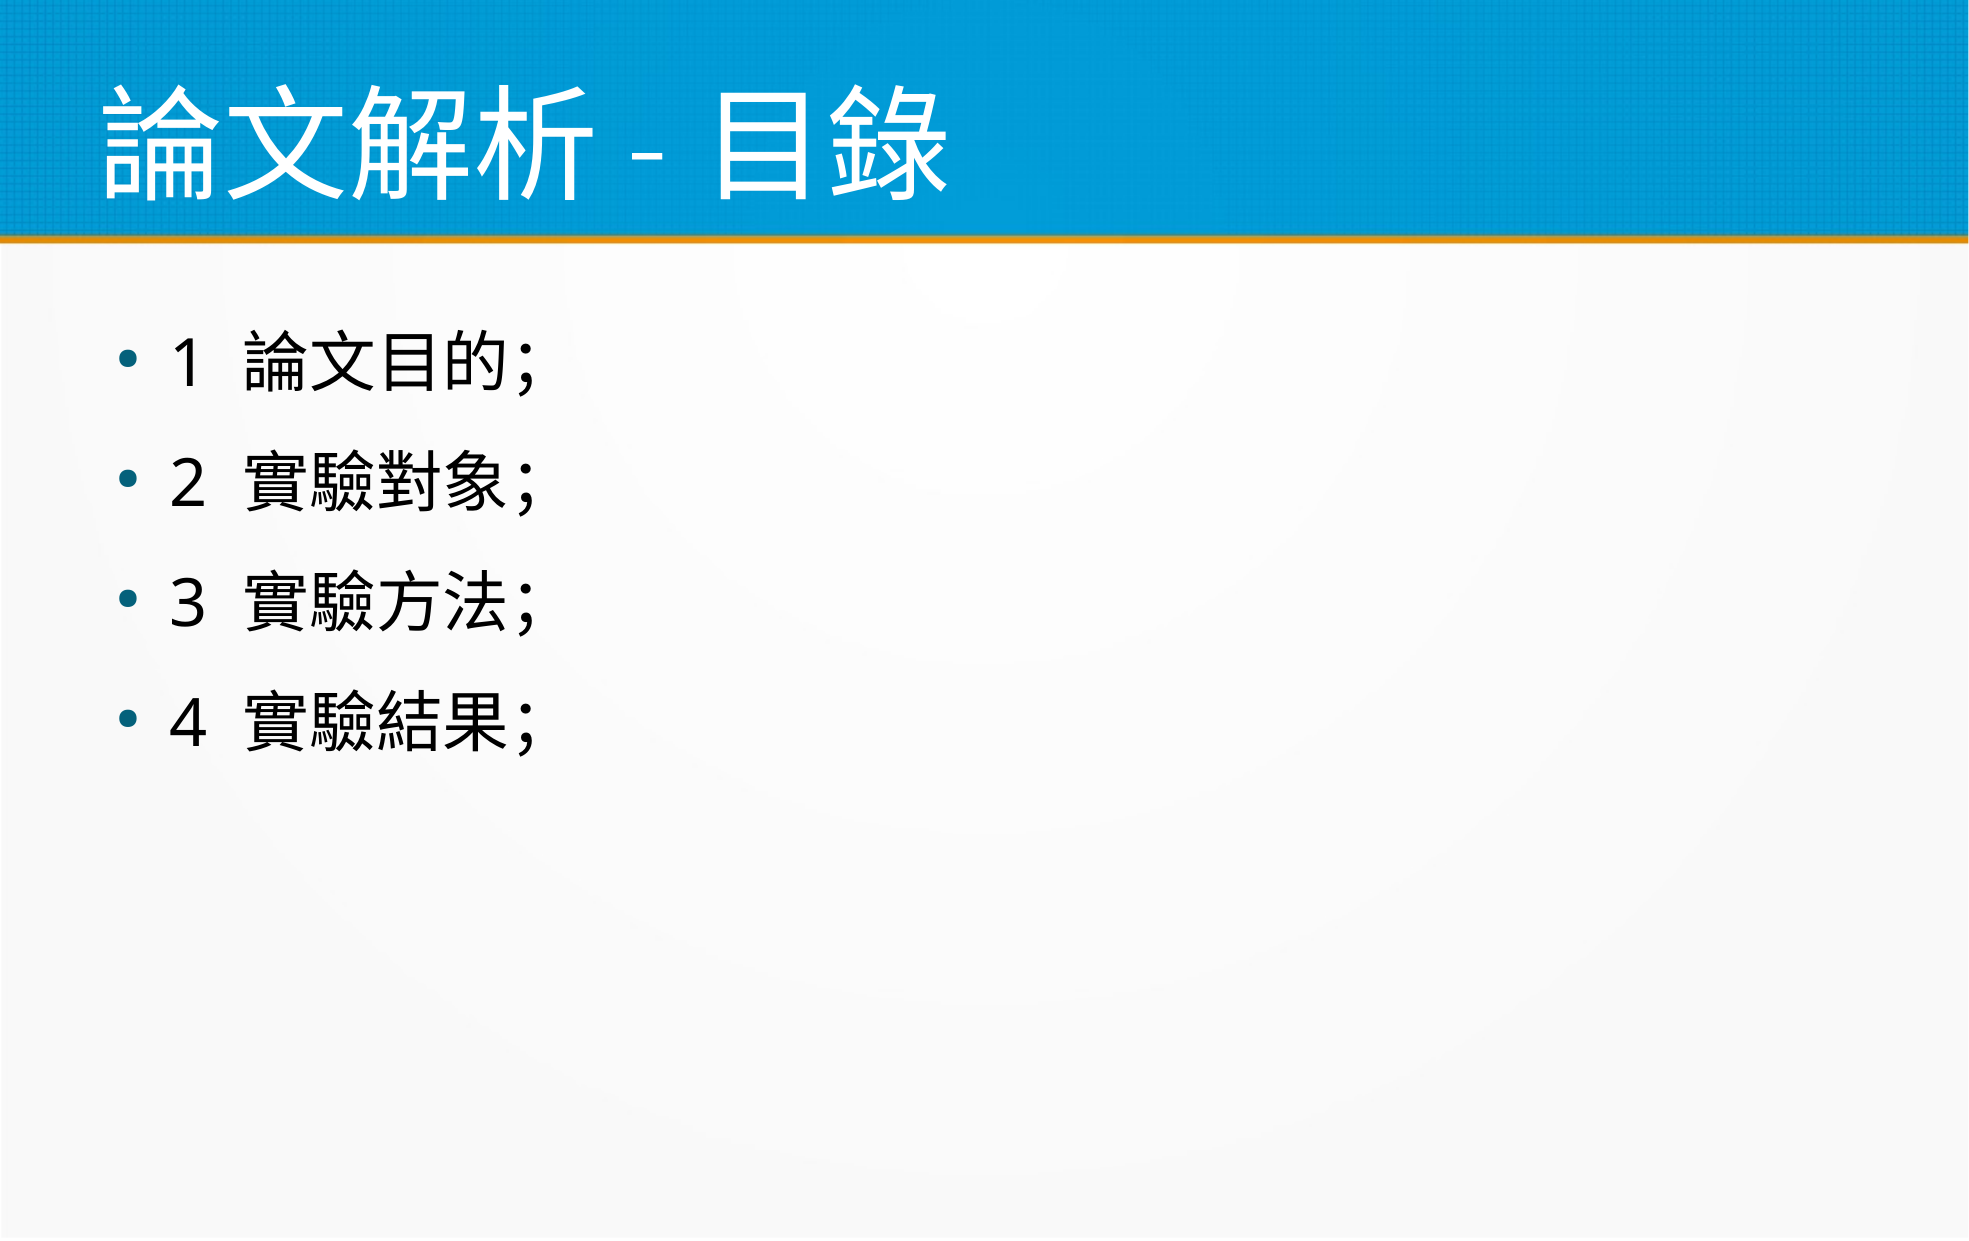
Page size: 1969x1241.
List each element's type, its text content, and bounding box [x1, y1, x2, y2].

title 論文解析-目錄 [98, 19, 1870, 227]
list 1 論文目的； 2 實驗對象； 3 實驗方法； 4 實驗結果； [98, 315, 1861, 1081]
picture [0, 233, 1969, 1241]
